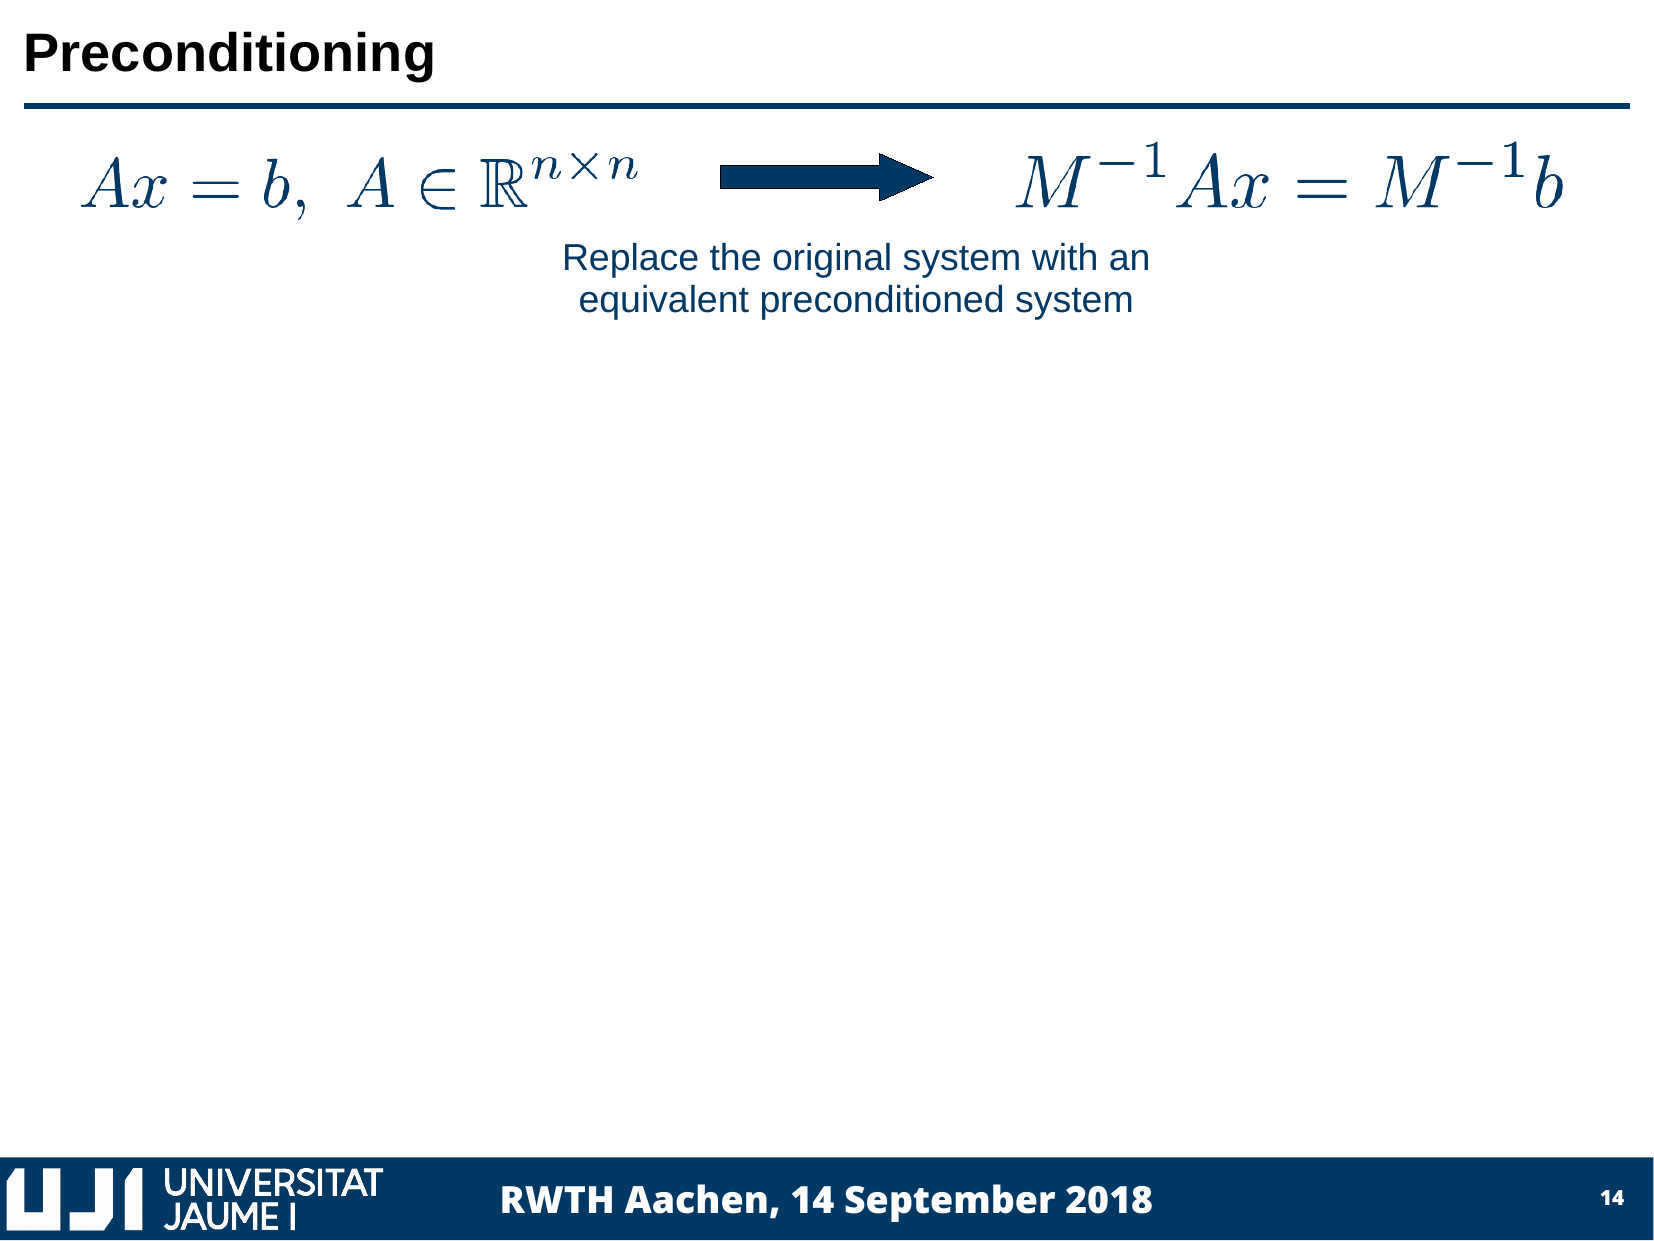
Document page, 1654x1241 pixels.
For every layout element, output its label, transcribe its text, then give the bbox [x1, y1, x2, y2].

title Preconditioning [23, 0, 1630, 107]
picture [1015, 141, 1563, 208]
picture [81, 153, 638, 220]
list Replace the original system with an equivalent preconditioned system [437, 236, 1205, 343]
picture [0, 1158, 390, 1241]
text_box [720, 153, 934, 201]
